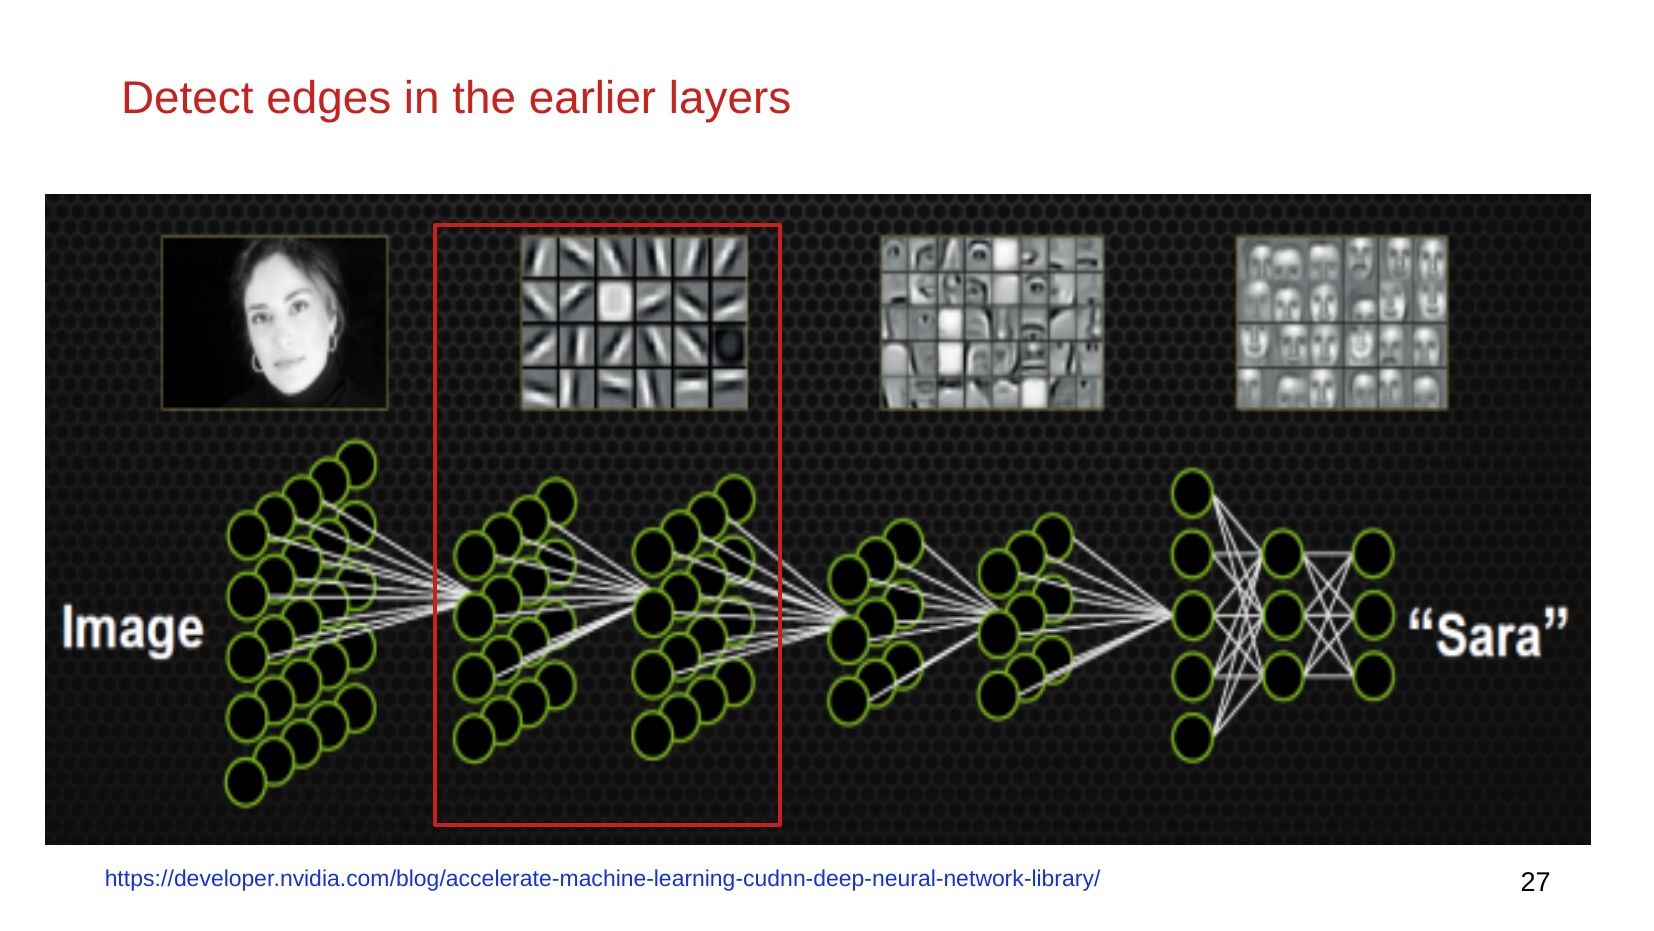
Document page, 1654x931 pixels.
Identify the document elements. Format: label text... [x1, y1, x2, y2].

text_box https://developer.nvidia.com/blog/accelerate-machine-learning-cudnn-deep-neural-network-library/ [90, 858, 1156, 916]
picture [45, 194, 1591, 846]
text_box Detect edges in the earlier layers [105, 63, 1531, 166]
